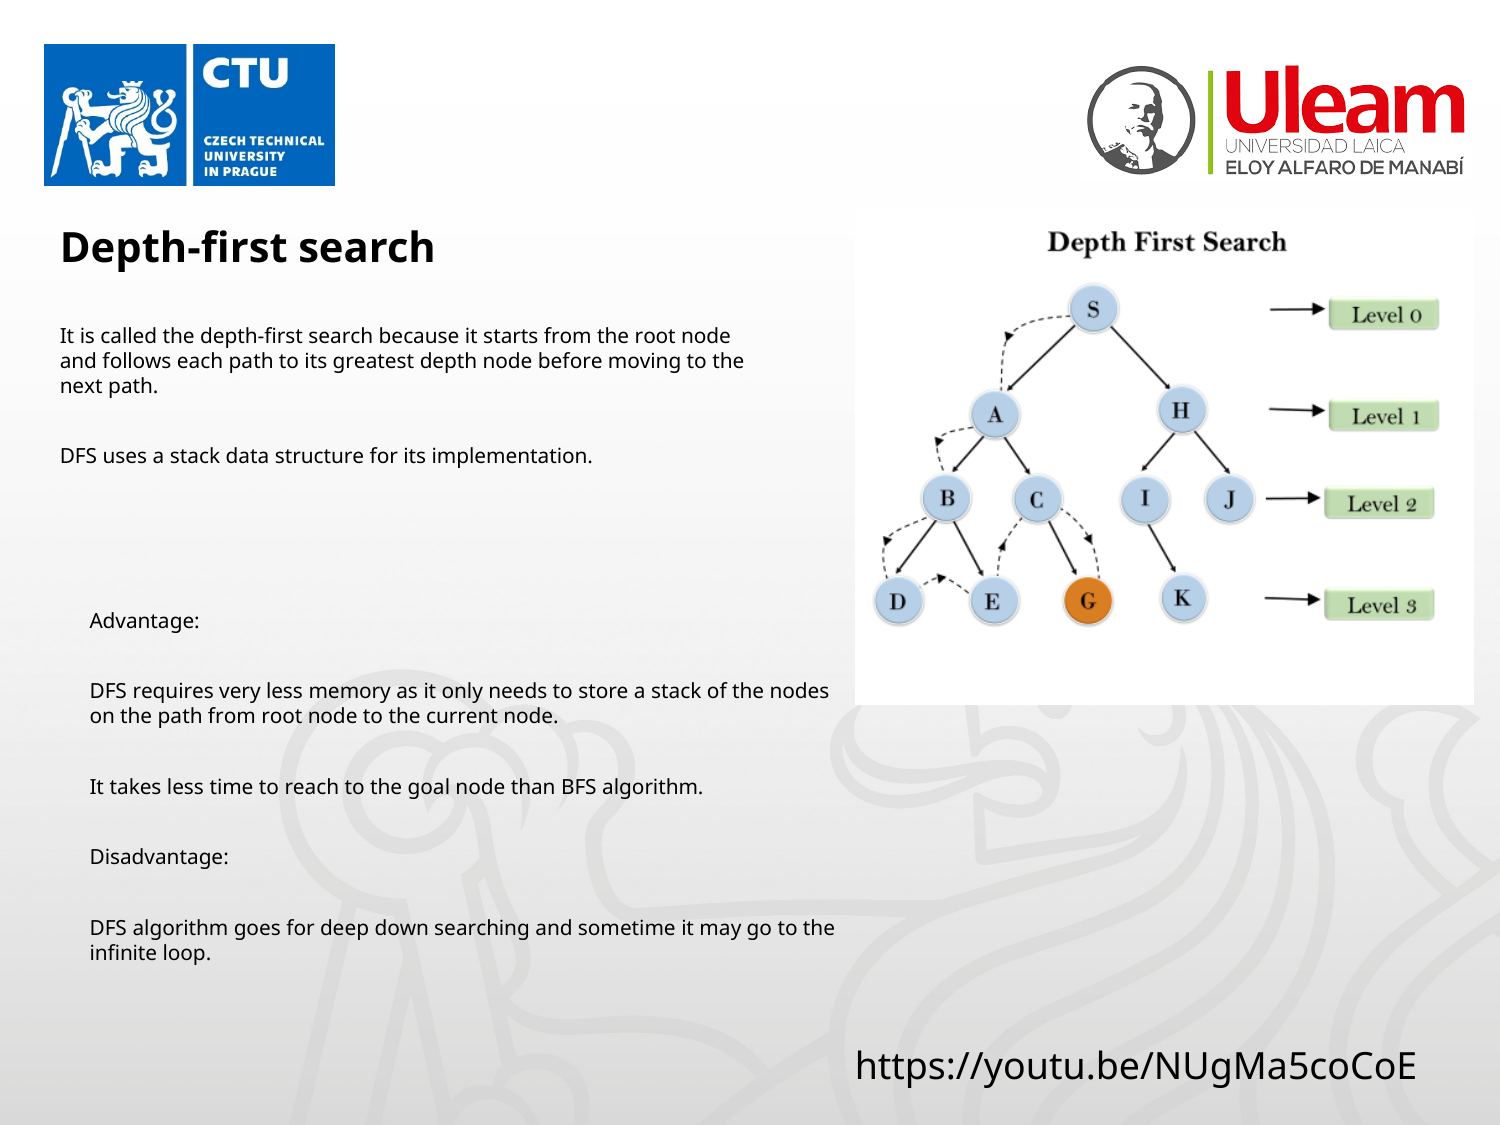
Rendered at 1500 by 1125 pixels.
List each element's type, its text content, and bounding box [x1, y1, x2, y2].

text_box Advantage: DFS requires very less memory as it only needs to store a stack of the nodes on the path from root node to the current node. It takes less time to reach to the goal node than BFS algorithm. Disadvantage: DFS algorithm goes for deep down searching and sometime it may go to the infinite loop. [74, 600, 871, 1063]
text_box https://youtu.be/NUgMa5coCoE [840, 1035, 1459, 1095]
picture [0, 0, 1500, 1125]
text_box It is called the depth-first search because it starts from the root node and follows each path to its greatest depth node before moving to the next path. DFS uses a stack data structure for its implementation. [45, 314, 781, 546]
title Depth-first search [45, 212, 556, 314]
